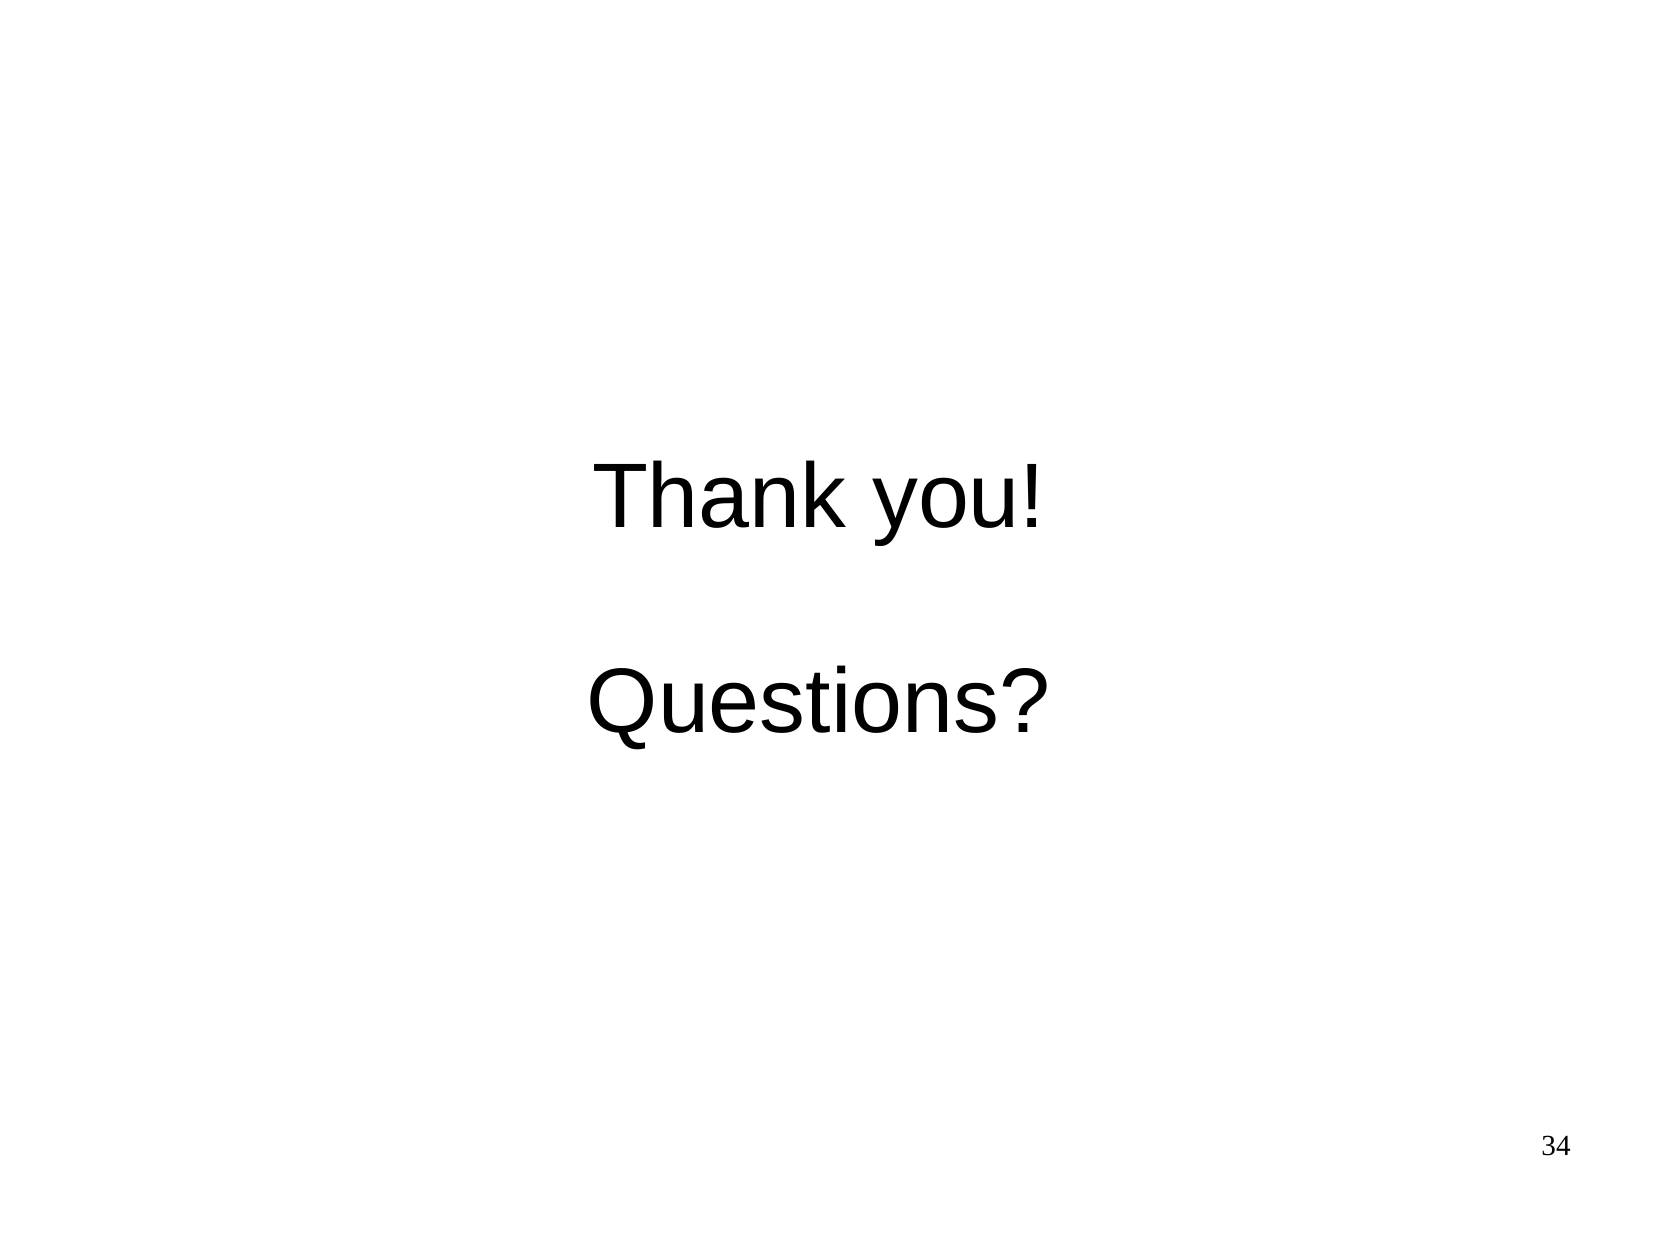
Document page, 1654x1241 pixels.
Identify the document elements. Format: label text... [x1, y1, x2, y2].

title Thank you! Questions? [75, 444, 1564, 753]
